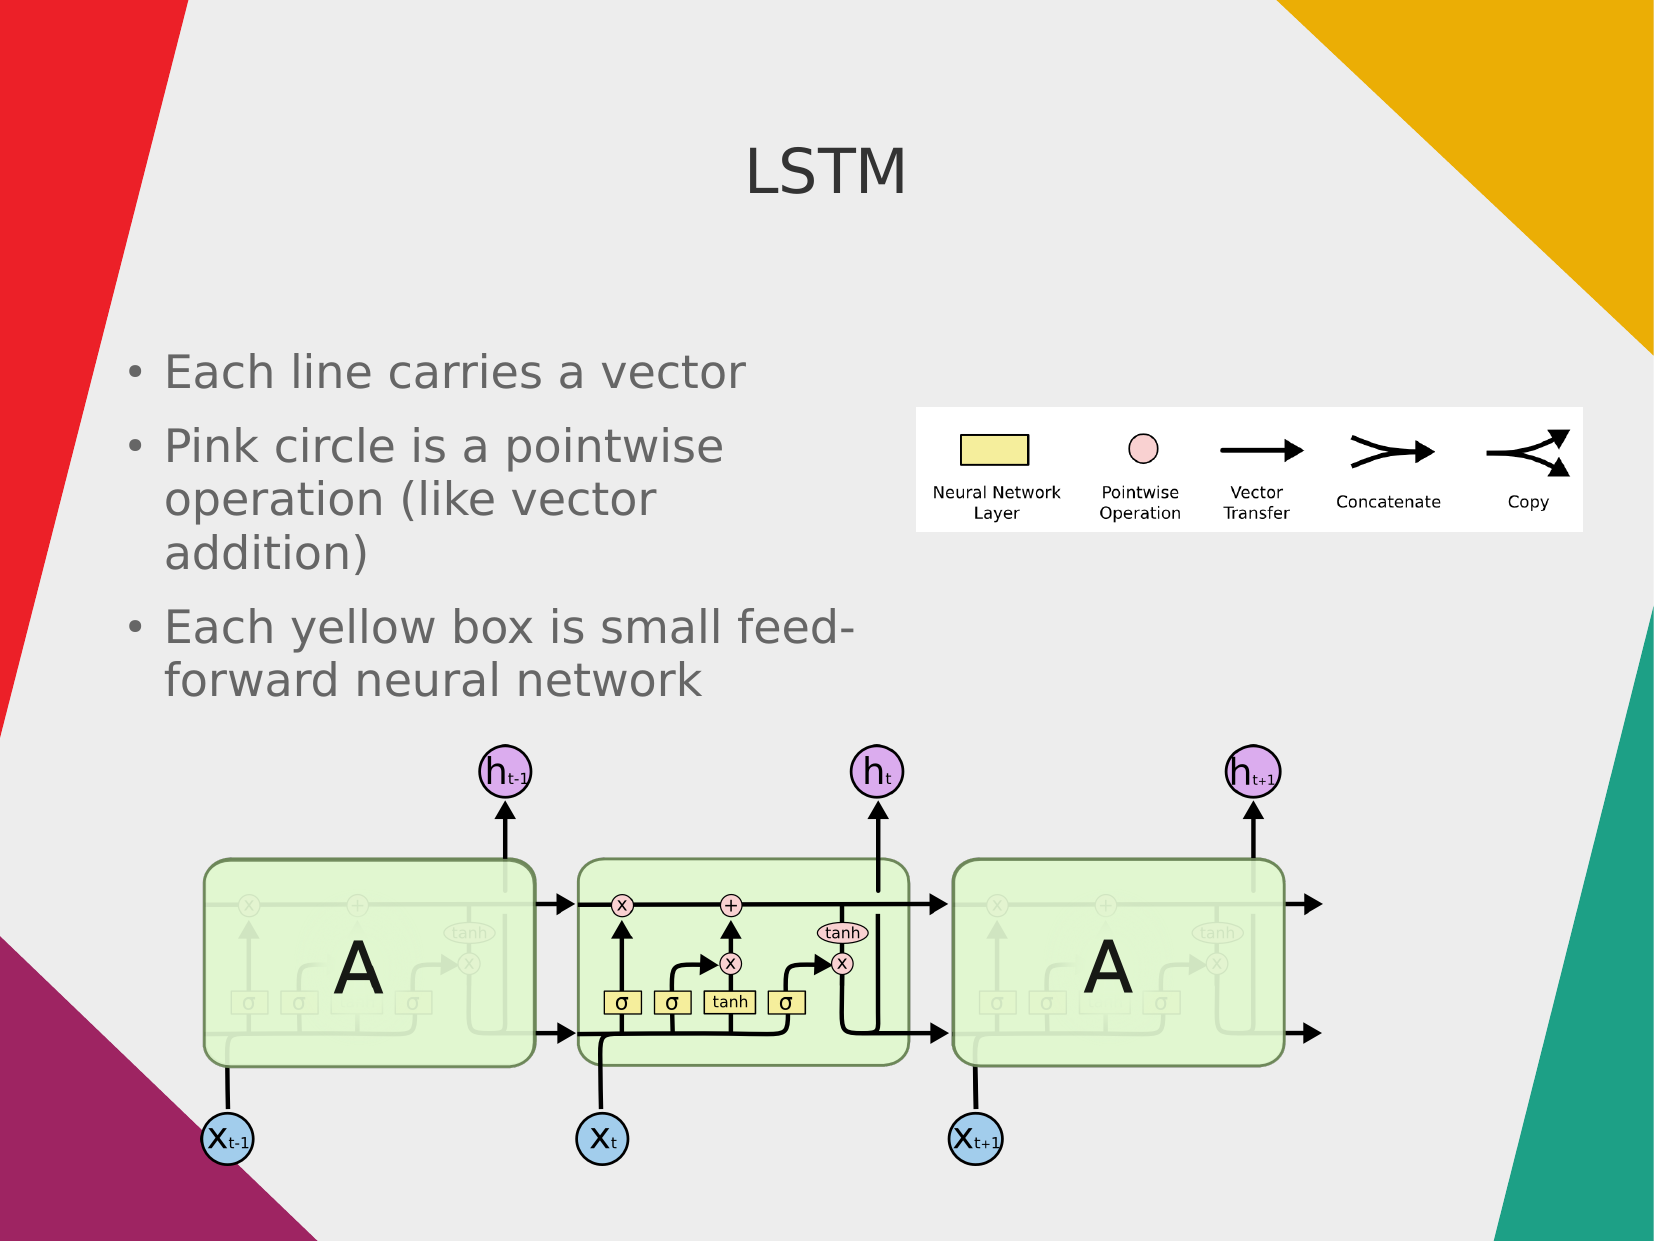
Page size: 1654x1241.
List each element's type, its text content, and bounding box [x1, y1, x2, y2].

list Each line carries a vector Pink circle is a pointwise operation (like vector addition) Each yellow box is small feed-forward neural network [114, 345, 875, 709]
title LSTM [114, 73, 1539, 271]
picture [916, 407, 1583, 532]
picture [200, 744, 1323, 1166]
